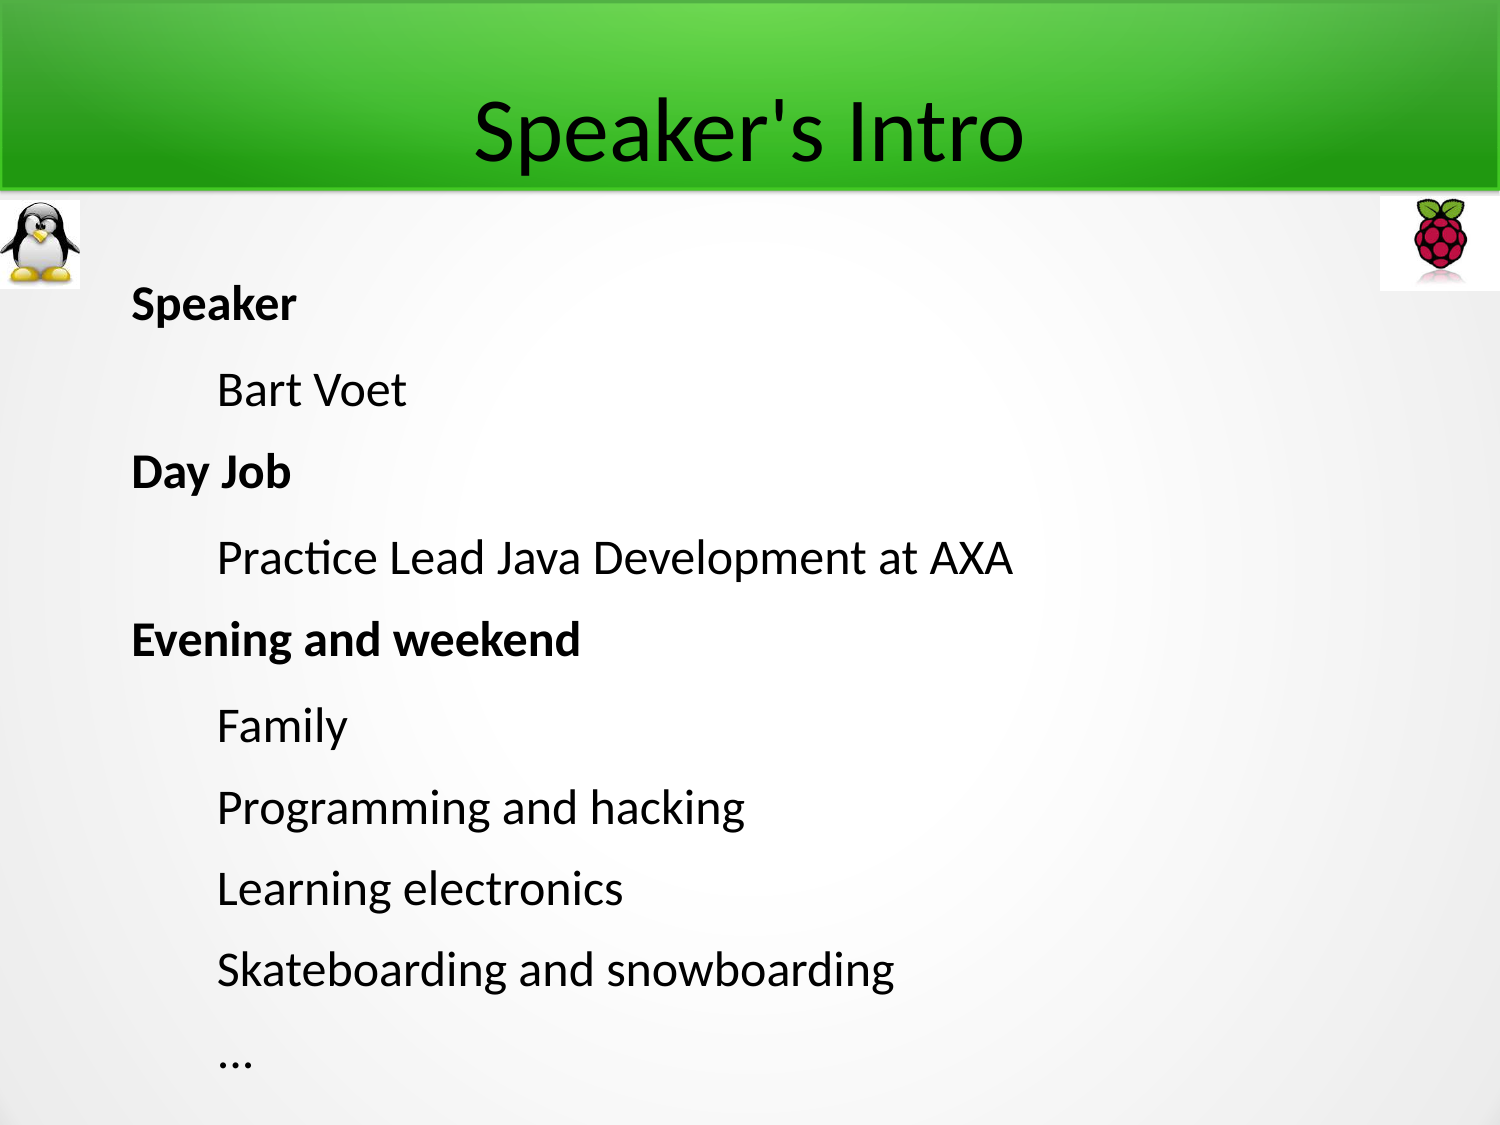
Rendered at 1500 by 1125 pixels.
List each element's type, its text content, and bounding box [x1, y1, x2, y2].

picture [0, 200, 80, 289]
picture [1380, 196, 1500, 291]
list Speaker Bart Voet Day Job Practice Lead Java Development at AXA Evening and weekend Family Programming and hacking Learning electronics Skateboarding and snowboarding ... [60, 262, 1411, 1006]
title Speaker's Intro [75, 45, 1425, 233]
